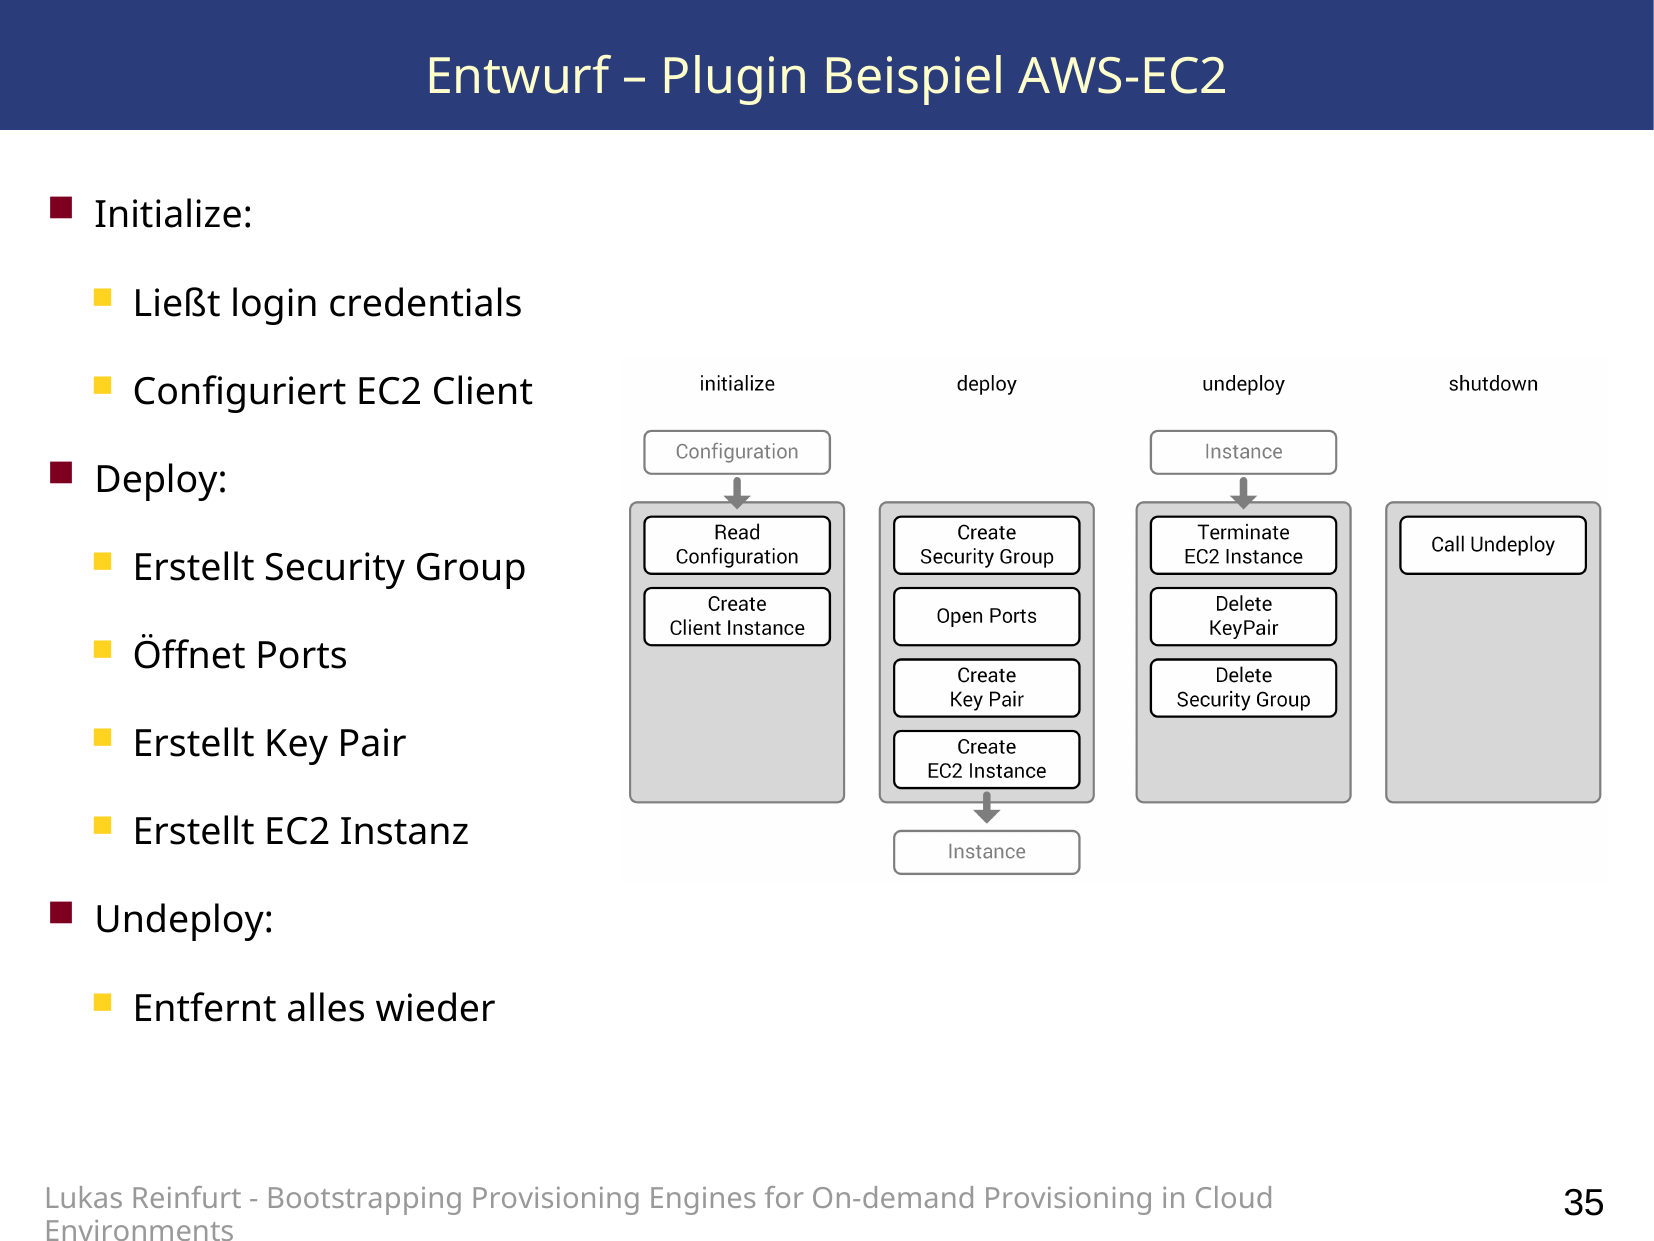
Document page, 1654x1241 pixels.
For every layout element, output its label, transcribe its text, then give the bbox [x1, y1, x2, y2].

title Entwurf – Plugin Beispiel AWS-EC2 [47, 23, 1607, 119]
picture [621, 358, 1609, 882]
list Initialize: Ließt login credentials Configuriert EC2 Client Deploy: Erstellt Security Group Öffnet Ports Erstellt Key Pair Erstellt EC2 Instanz Undeploy: Entfernt alles wieder [47, 177, 603, 1146]
